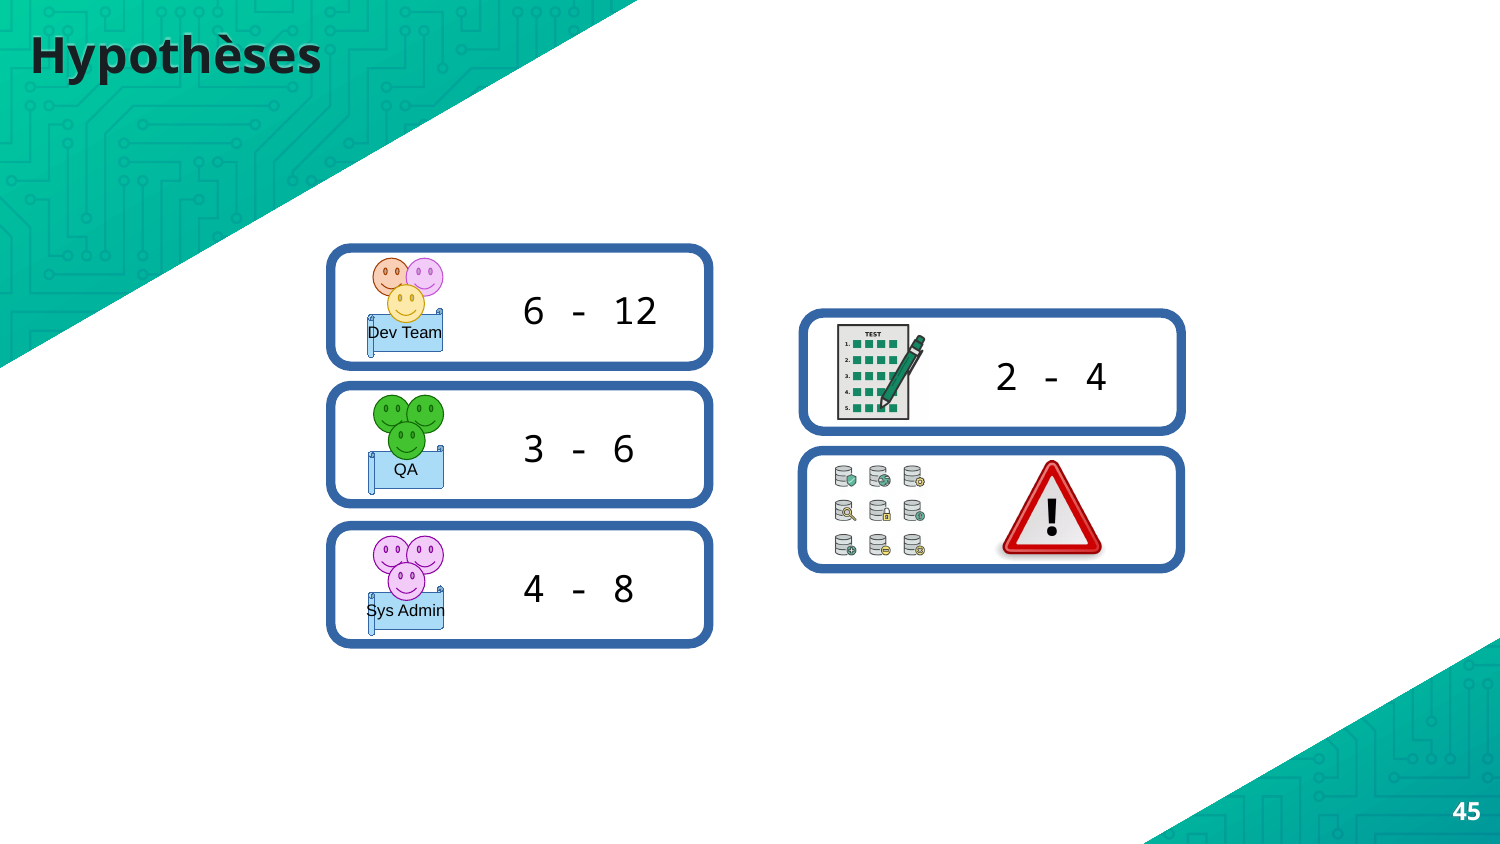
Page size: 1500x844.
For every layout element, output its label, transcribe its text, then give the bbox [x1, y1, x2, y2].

slide_number <numéro> [1391, 779, 1482, 844]
text_box 2 - 4 [980, 342, 1158, 400]
title Hypothèses [29, 29, 1249, 88]
picture [833, 324, 929, 420]
picture [832, 463, 928, 558]
text_box 3 - 6 [507, 415, 686, 473]
text_box [373, 536, 444, 601]
text_box 6 - 12 [507, 277, 686, 335]
text_box Sys Admin [368, 591, 444, 630]
text_box QA [368, 450, 444, 489]
text_box 4 - 8 [507, 555, 686, 613]
text_box QA [368, 456, 375, 495]
text_box Dev Team [367, 318, 375, 358]
text_box Dev Team [367, 313, 443, 352]
picture [993, 460, 1107, 562]
text_box [373, 395, 444, 460]
text_box [372, 258, 443, 323]
